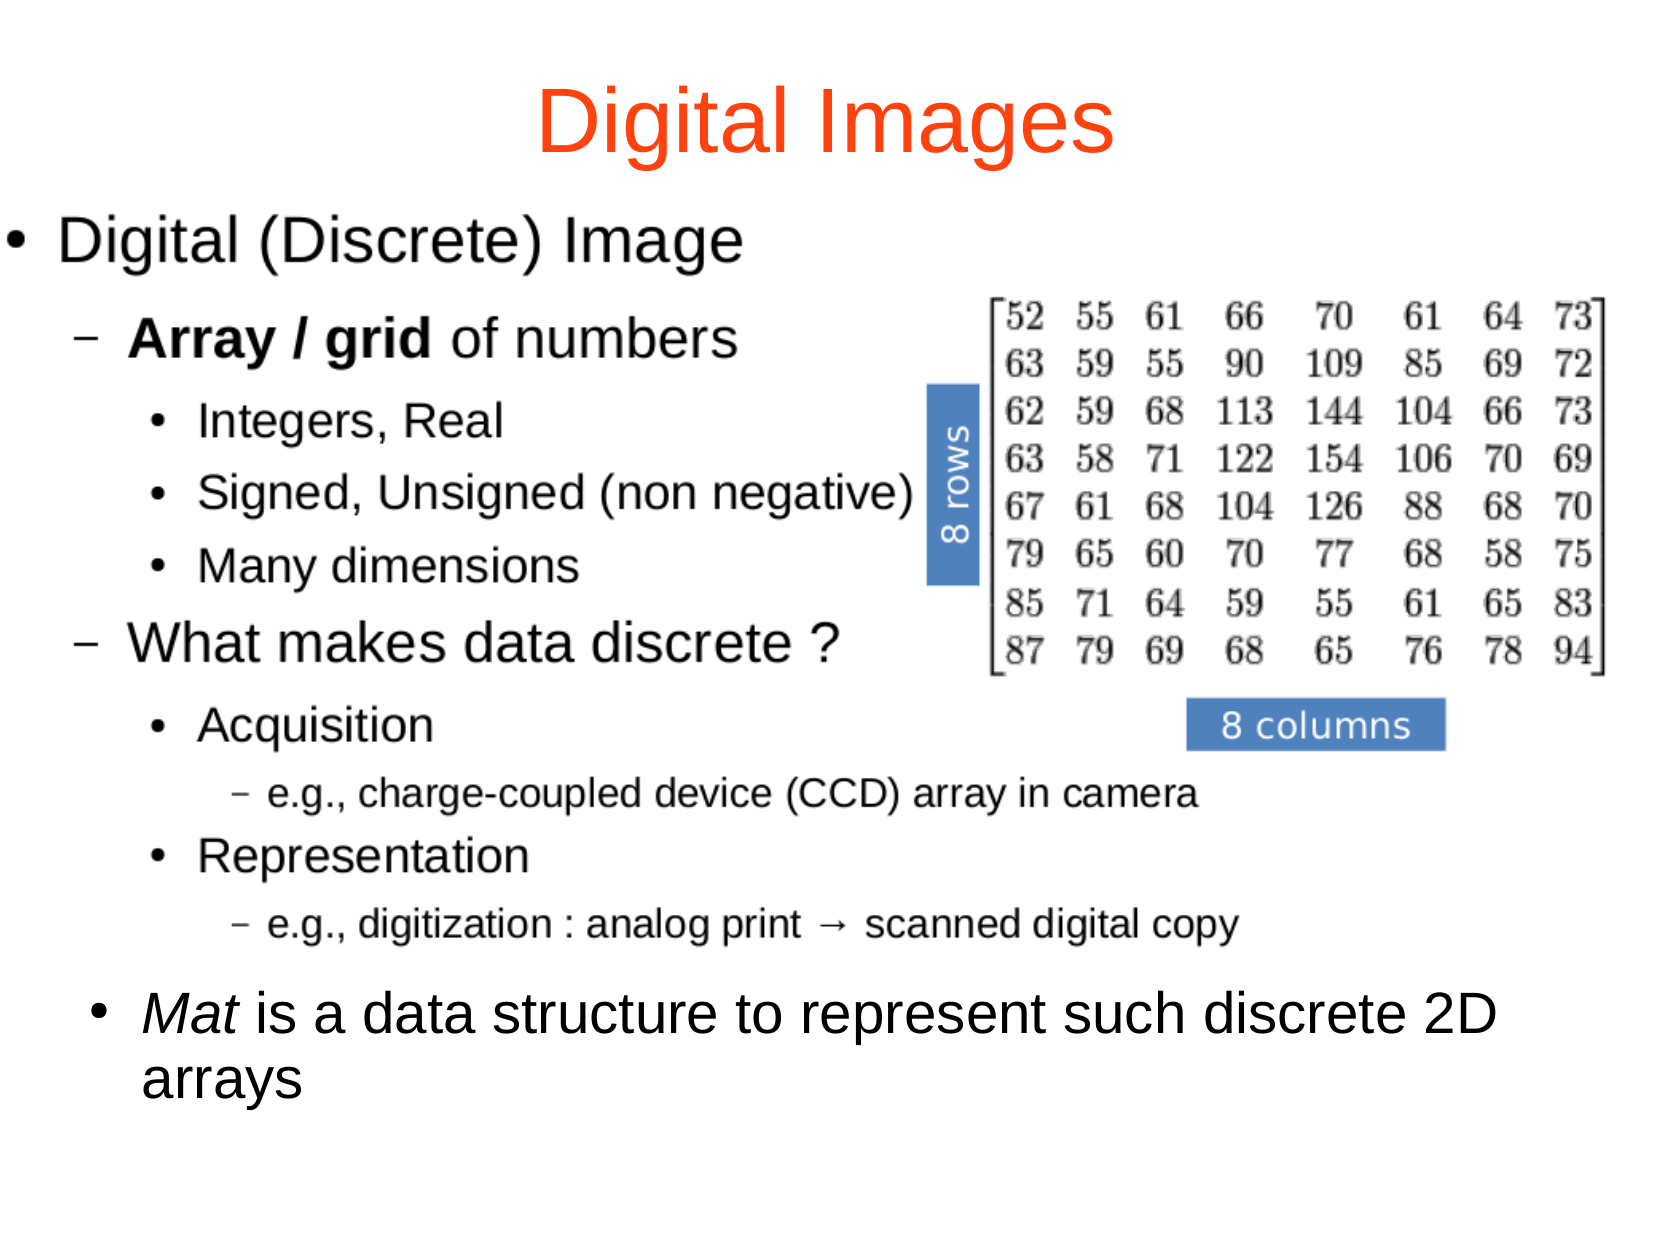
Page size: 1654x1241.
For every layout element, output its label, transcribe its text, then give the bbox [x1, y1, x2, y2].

picture [1, 189, 1619, 957]
title Digital Images [82, 17, 1571, 189]
list Mat is a data structure to represent such discrete 2D arrays [70, 980, 1560, 1199]
